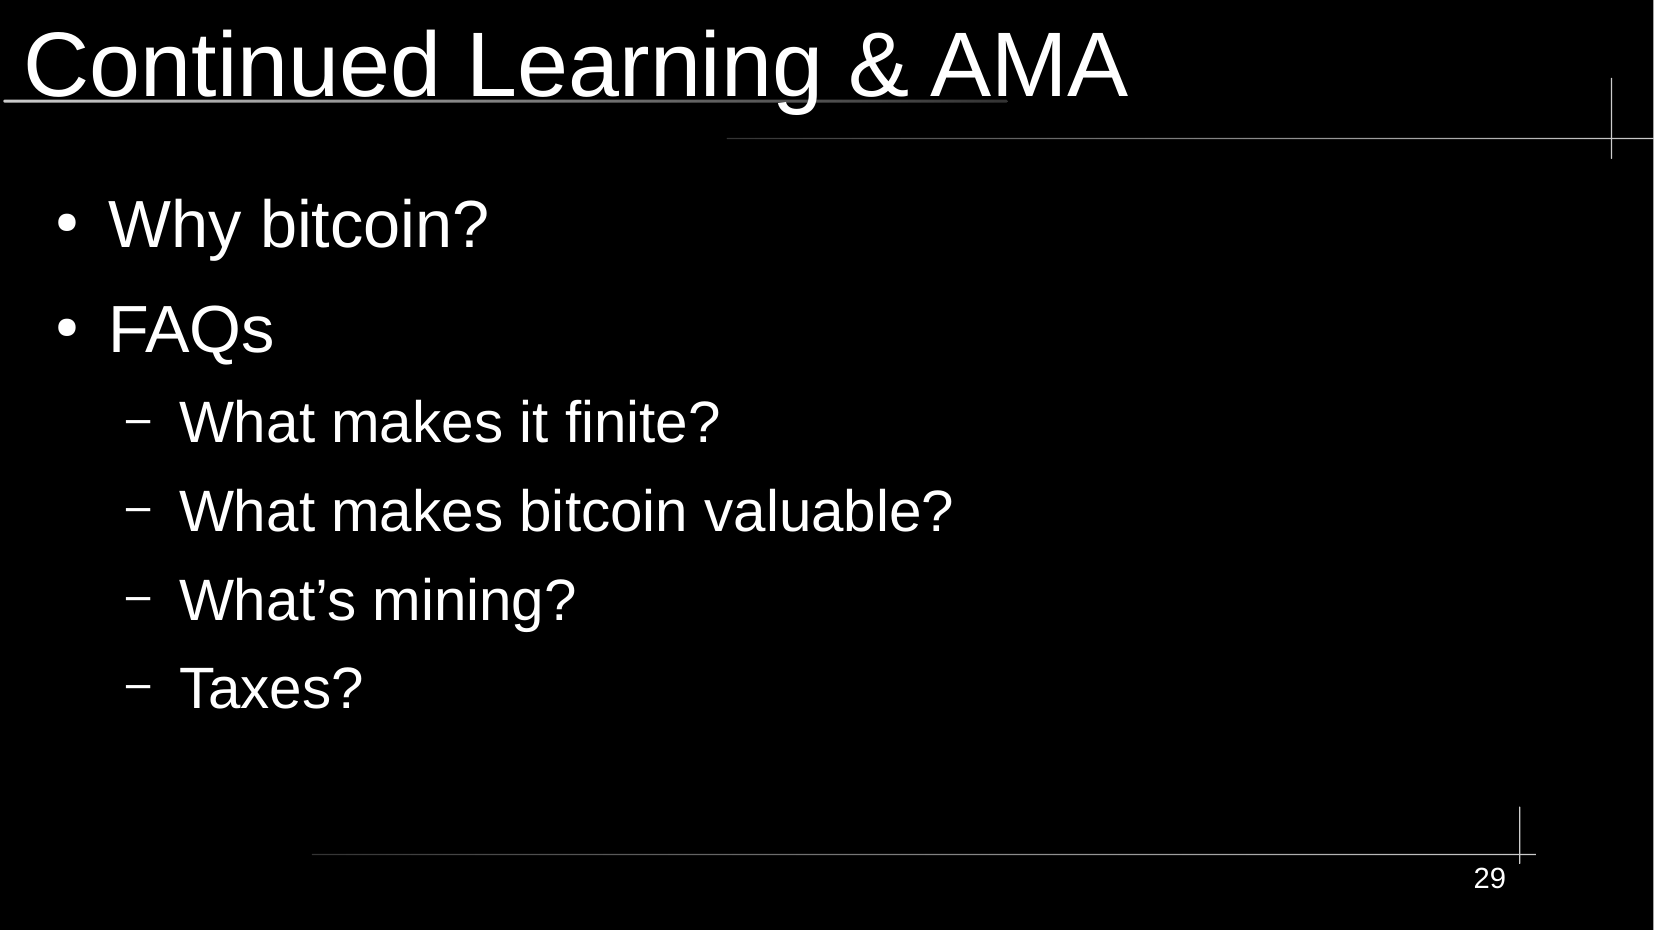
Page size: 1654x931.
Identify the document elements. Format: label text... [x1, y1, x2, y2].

title Continued Learning & AMA [23, 11, 1589, 119]
list Why bitcoin? FAQs What makes it finite? What makes bitcoin valuable? What’s mining? Taxes? [37, 187, 1613, 833]
